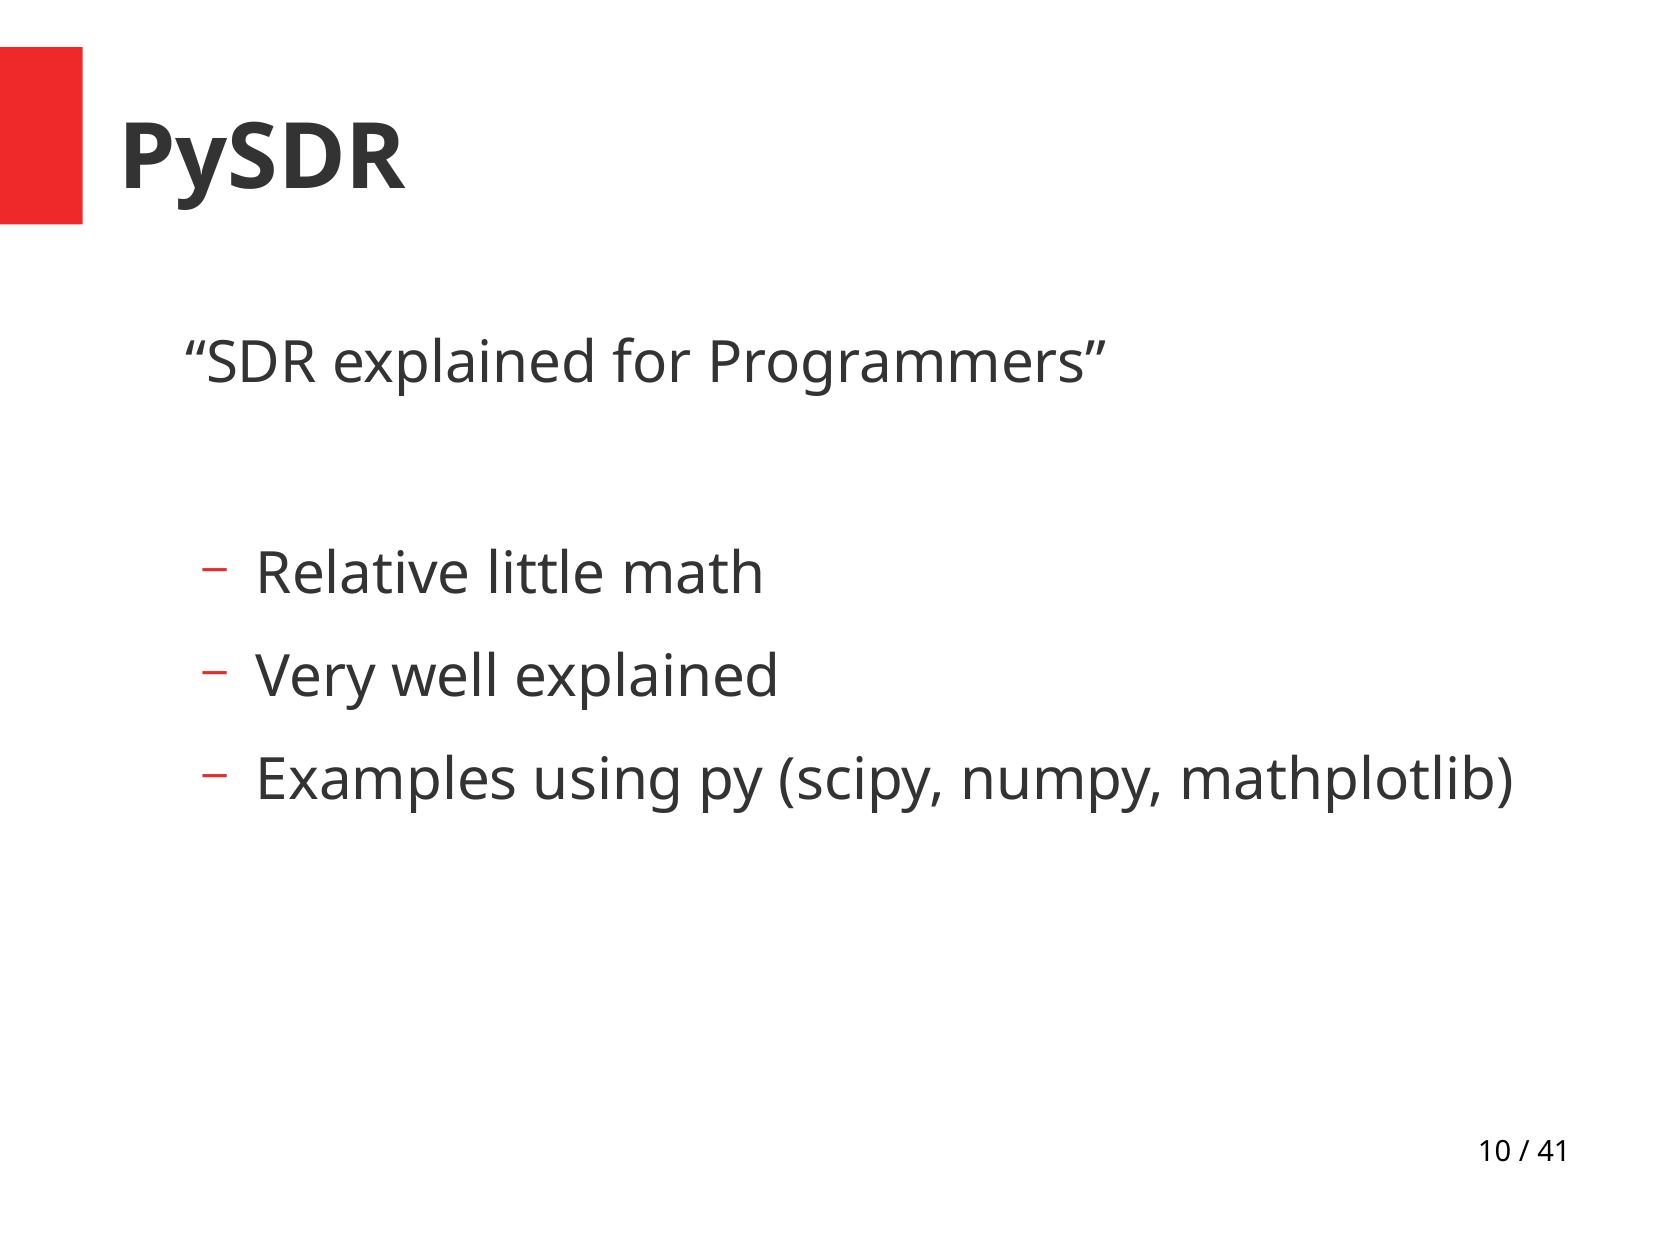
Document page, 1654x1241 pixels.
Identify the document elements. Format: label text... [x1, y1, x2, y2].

list “SDR explained for Programmers” Relative little math Very well explained Examples using py (scipy, numpy, mathplotlib) [114, 211, 1607, 1041]
title PySDR [118, 49, 1571, 211]
